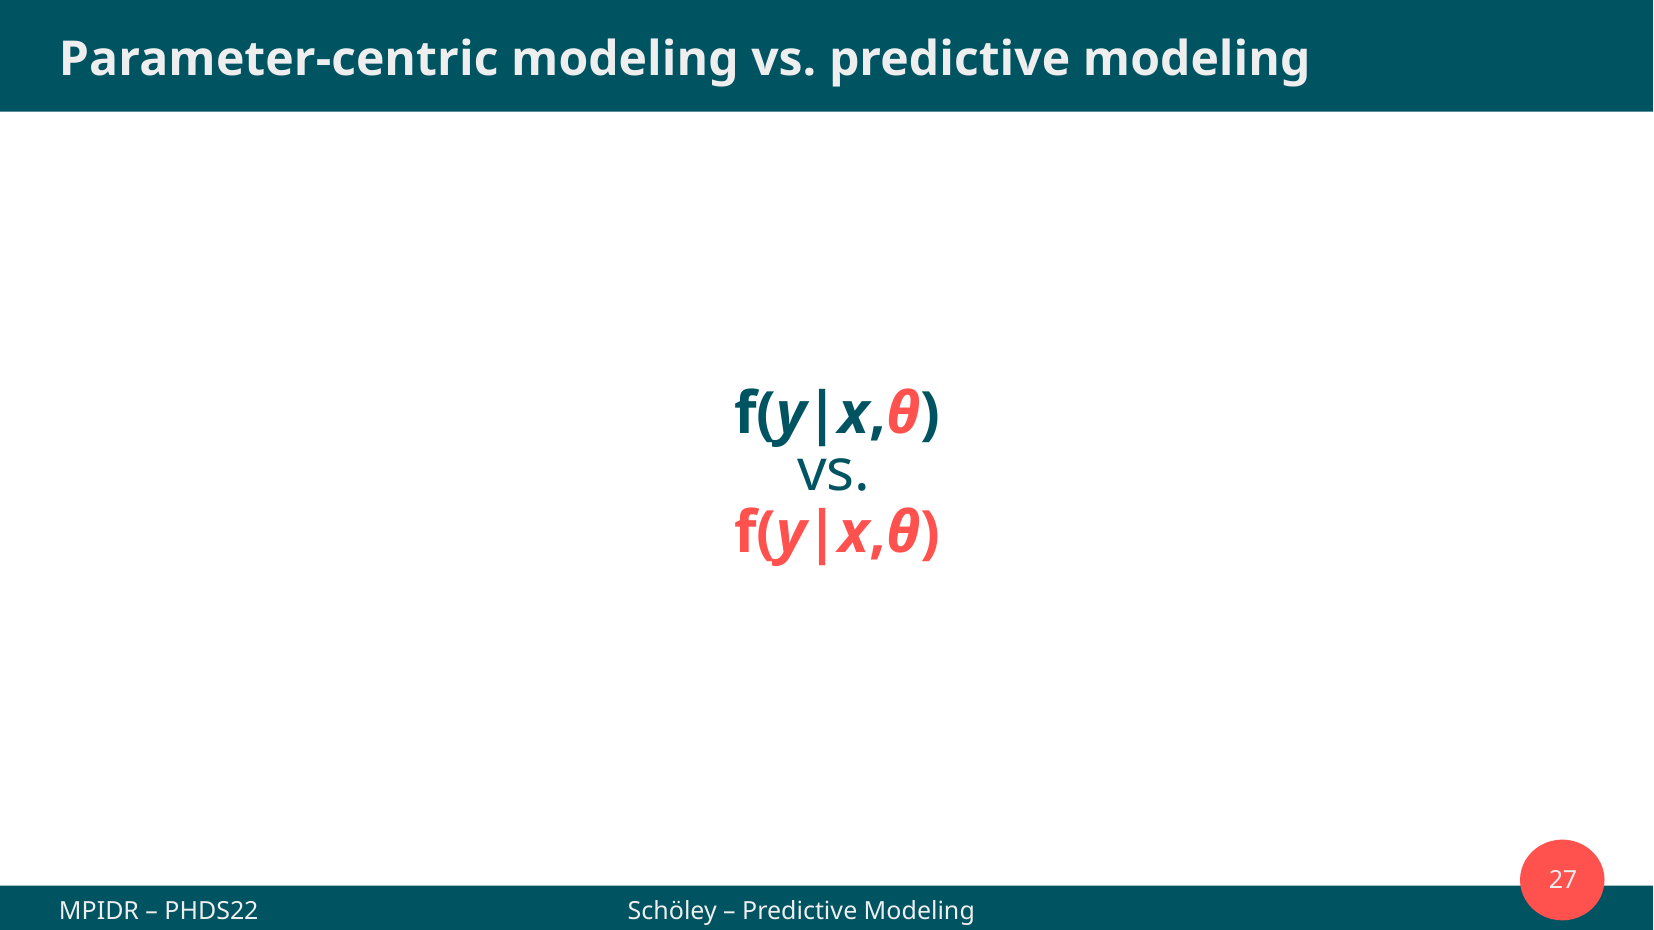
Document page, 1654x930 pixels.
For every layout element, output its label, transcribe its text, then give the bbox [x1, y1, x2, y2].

text_box vs. [782, 421, 890, 505]
text_box f(y|x,θ) [719, 364, 931, 448]
text_box f(y|x,θ) [719, 482, 931, 566]
title Parameter-centric modeling vs. predictive modeling [58, 0, 1594, 117]
